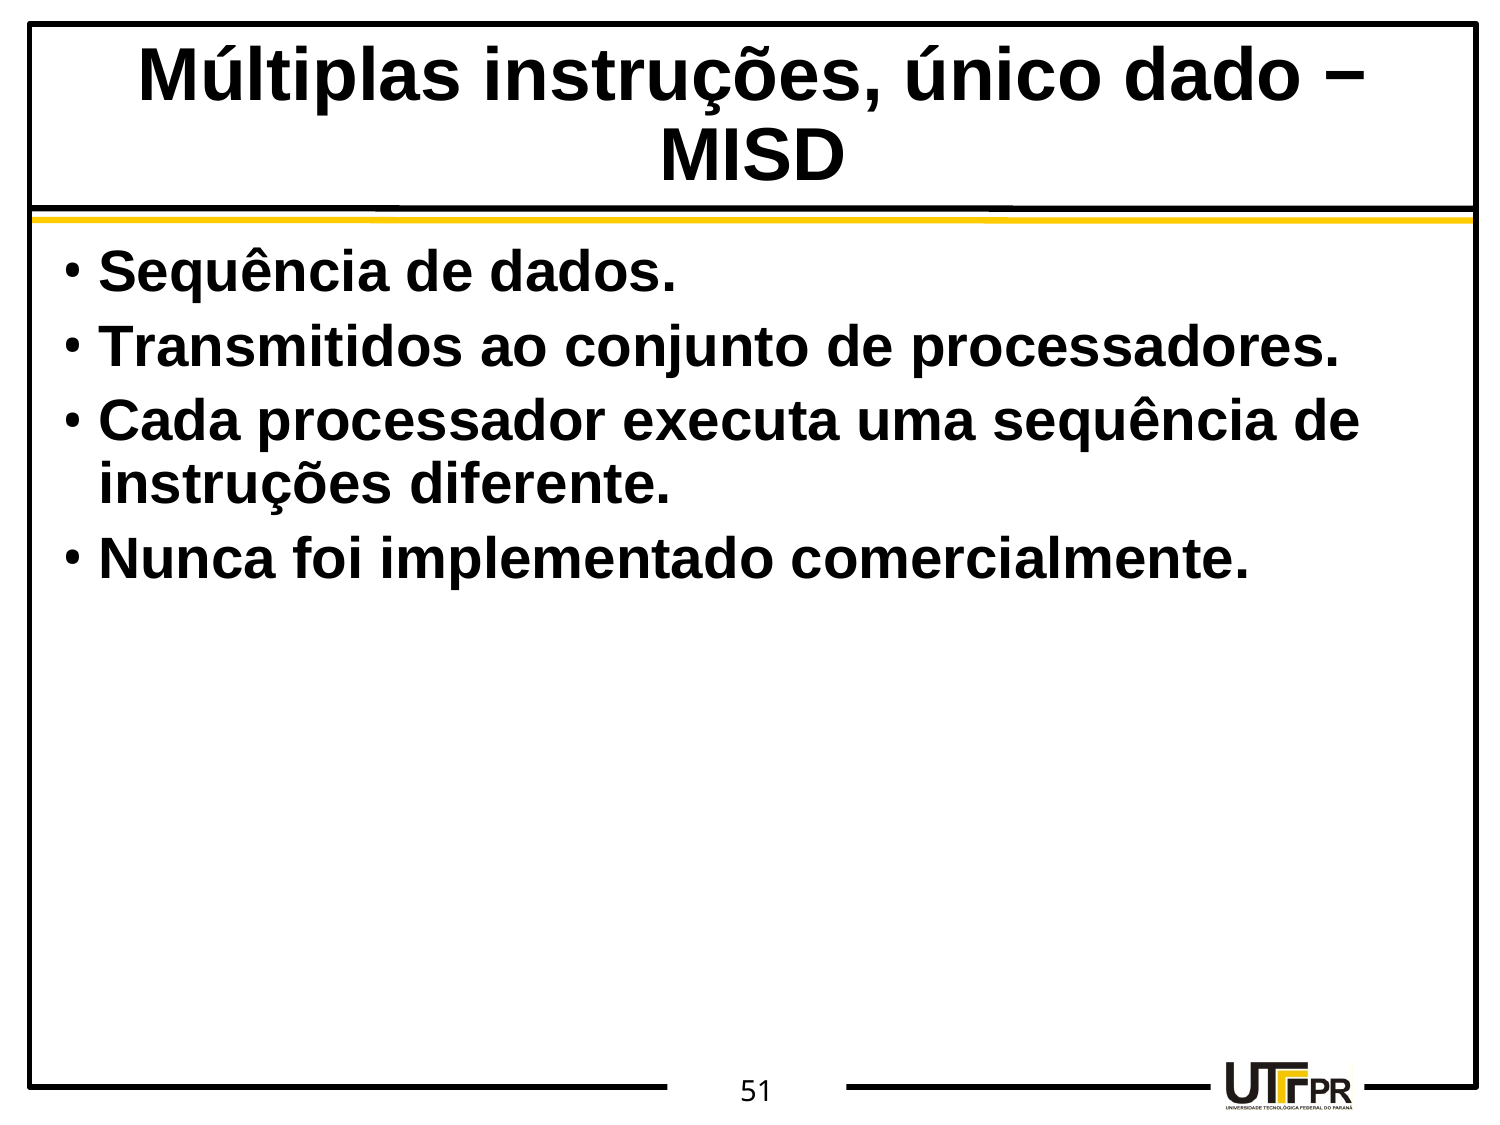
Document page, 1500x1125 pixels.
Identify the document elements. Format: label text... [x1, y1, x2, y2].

list Sequência de dados. Transmitidos ao conjunto de processadores. Cada processador executa uma sequência de instruções diferente. Nunca foi implementado comercialmente. [46, 233, 1397, 977]
picture [1225, 1062, 1353, 1110]
title Múltiplas instruções, único dado − MISD [29, 32, 1477, 205]
